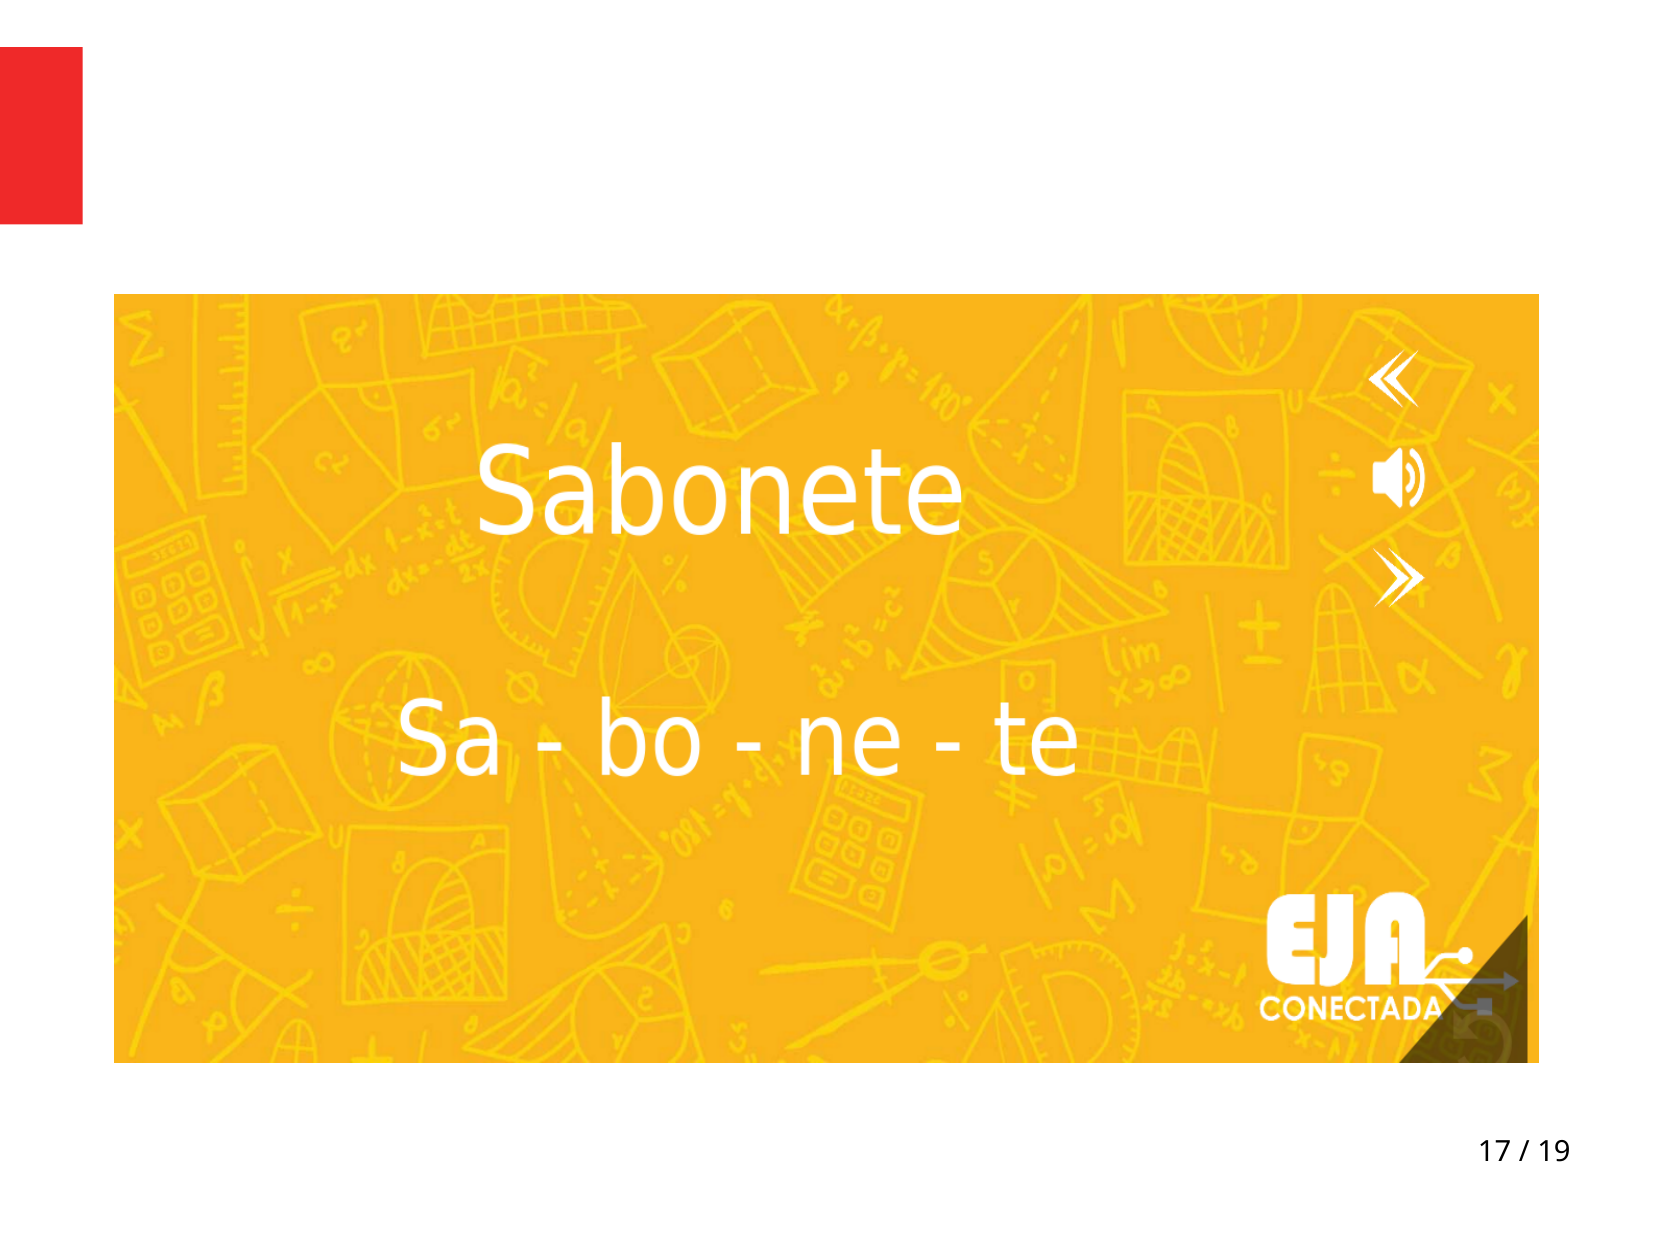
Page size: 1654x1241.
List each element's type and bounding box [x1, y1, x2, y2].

picture [114, 294, 1539, 1063]
